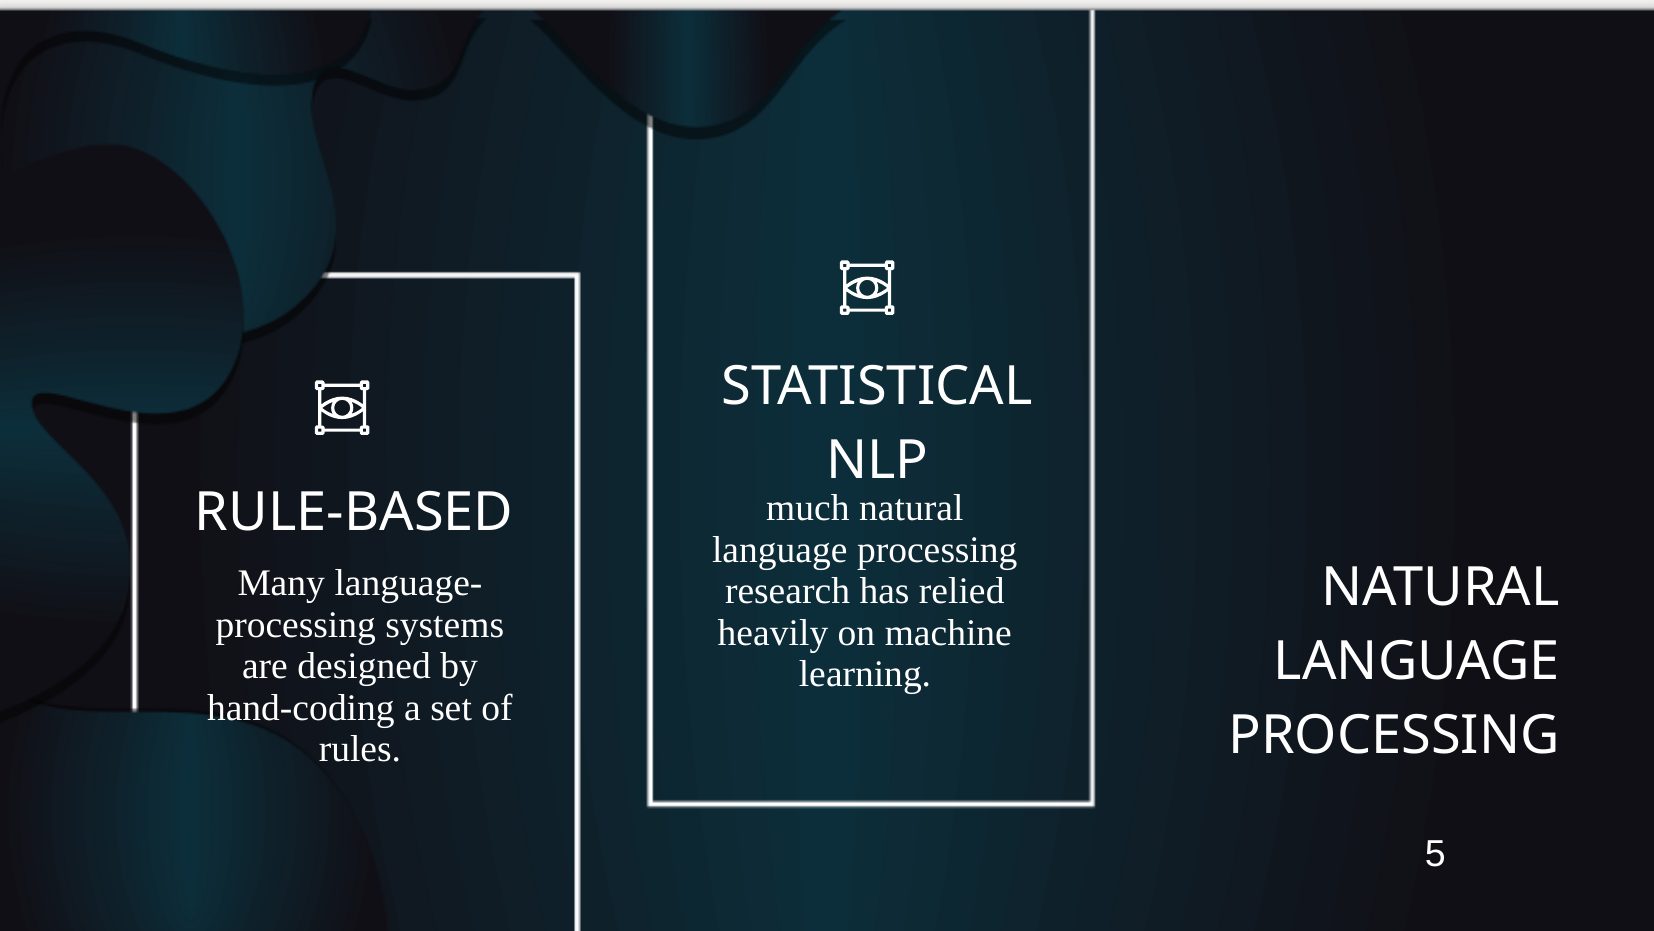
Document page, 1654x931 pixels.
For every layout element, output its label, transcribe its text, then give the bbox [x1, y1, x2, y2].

text_box much natural language processing research has relied heavily on machine learning. [697, 480, 1051, 826]
text_box Many language-processing systems are designed by hand-coding a set of rules. [180, 555, 541, 796]
text_box [314, 380, 370, 435]
text_box NATURAL LANGUAGE PROCESSING [1155, 540, 1576, 781]
text_box [839, 260, 895, 315]
text_box STATISTICAL NLP [690, 339, 1066, 481]
picture [0, 0, 1654, 931]
text_box RULE-BASED [180, 465, 556, 606]
text_box 5 [1410, 825, 1576, 882]
